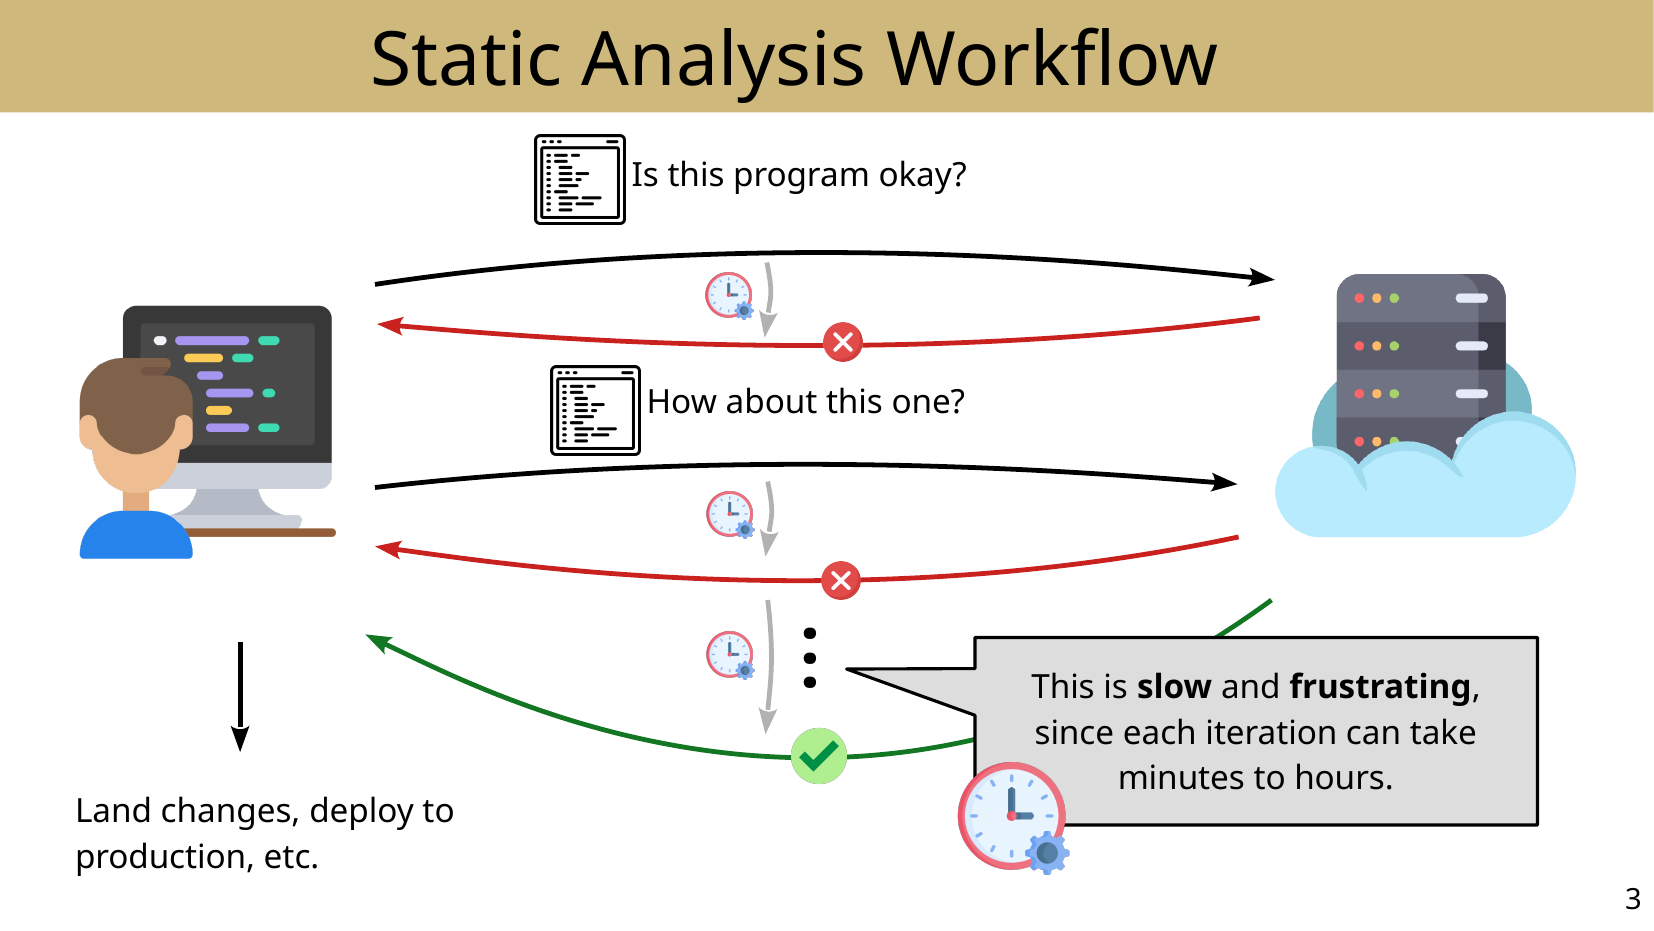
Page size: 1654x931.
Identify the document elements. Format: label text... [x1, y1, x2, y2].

picture [550, 365, 641, 456]
picture [821, 561, 861, 601]
text_box Land changes, deploy to production, etc. [75, 787, 464, 931]
text_box ... [783, 621, 904, 735]
picture [823, 322, 863, 362]
picture [706, 631, 755, 680]
text_box Is this program okay? [631, 151, 1021, 248]
picture [957, 762, 1070, 875]
picture [75, 301, 336, 563]
picture [534, 134, 626, 226]
picture [1275, 255, 1576, 556]
text_box This is slow and frustrating, since each iteration can take minutes to hours. [904, 637, 1538, 826]
picture [705, 272, 754, 320]
title Static Analysis Workflow [0, 0, 1576, 113]
picture [787, 735, 851, 788]
picture [706, 491, 755, 539]
text_box How about this one? [646, 378, 1036, 475]
